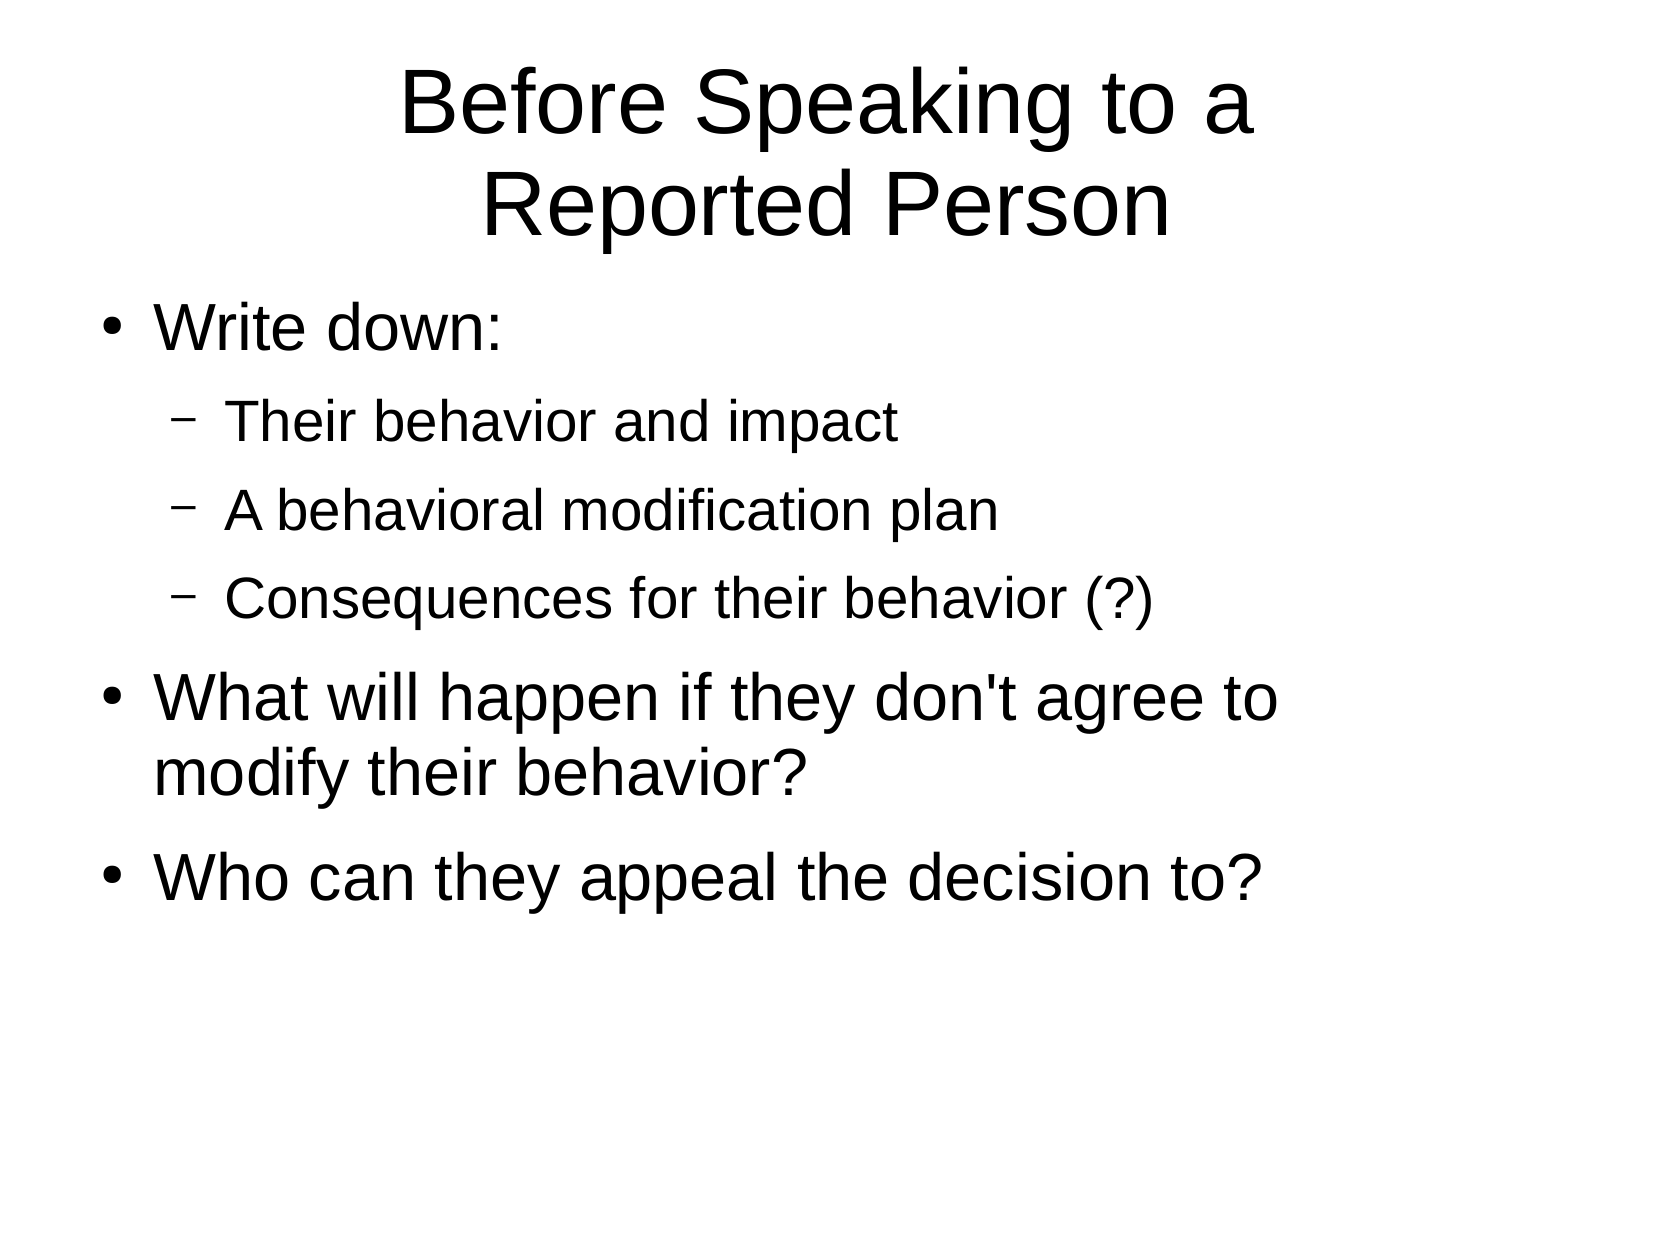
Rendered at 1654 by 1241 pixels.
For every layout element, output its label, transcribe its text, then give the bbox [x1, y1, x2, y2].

list Write down: Their behavior and impact A behavioral modification plan Consequences for their behavior (?) What will happen if they don't agree to modify their behavior? Who can they appeal the decision to? [82, 290, 1571, 1010]
title Before Speaking to a Reported Person [82, 49, 1571, 257]
